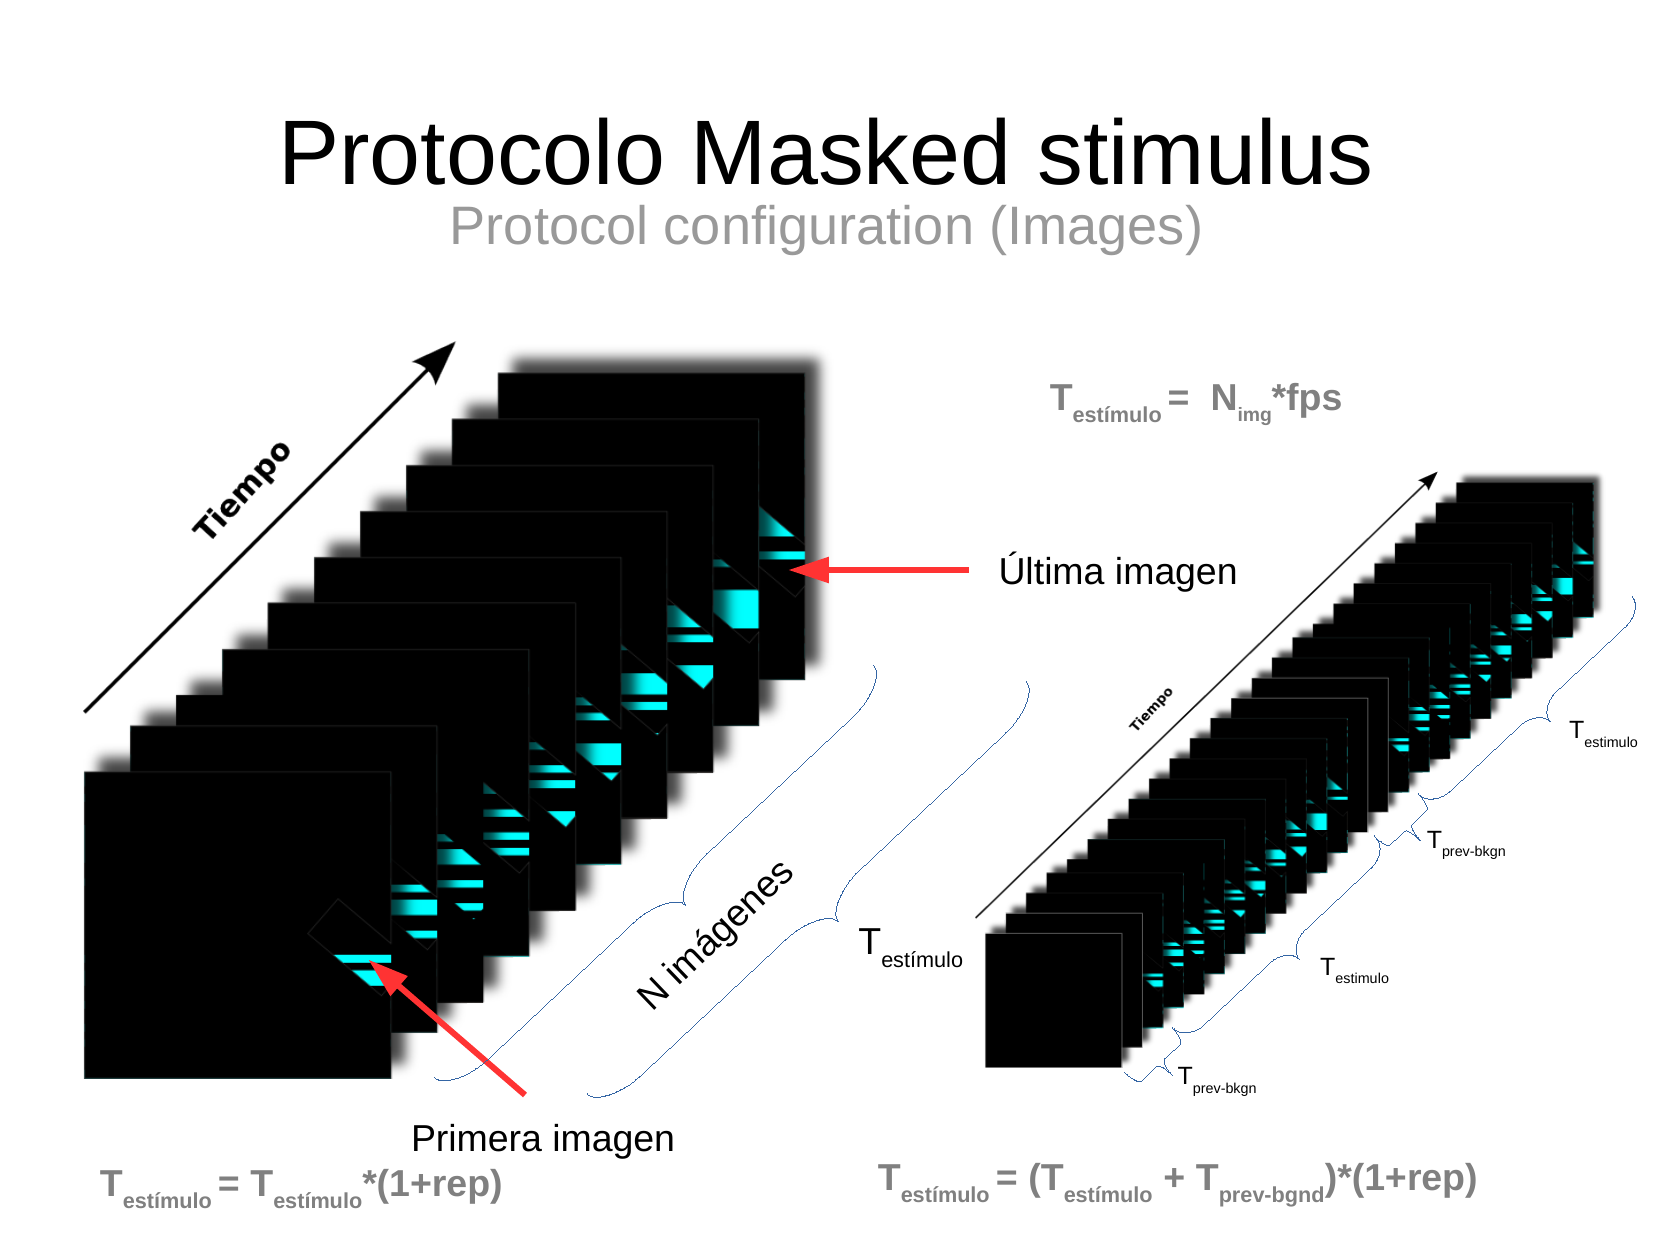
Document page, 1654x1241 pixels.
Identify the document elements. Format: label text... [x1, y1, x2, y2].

text_box N imágenes [612, 834, 818, 1034]
text_box Testimulo [1305, 945, 1404, 995]
picture [83, 340, 834, 1080]
text_box Tprev-bkgn [1412, 818, 1521, 868]
text_box Tprev-bkgn [1162, 1054, 1272, 1104]
text_box Primera imagen [396, 1110, 691, 1167]
title Protocol configuration (Images) [82, 195, 1571, 257]
text_box Testímulo = Testímulo*(1+rep) [85, 1155, 518, 1221]
text_box Testimulo [1554, 708, 1654, 758]
text_box Testímulo [843, 913, 975, 980]
text_box Testímulo = Nimg*fps [1035, 369, 1358, 436]
text_box Testímulo = (Testímulo + Tprev-bgnd)*(1+rep) [863, 1149, 1493, 1216]
picture [975, 470, 1606, 1068]
title Protocolo Masked stimulus [82, 49, 1571, 195]
